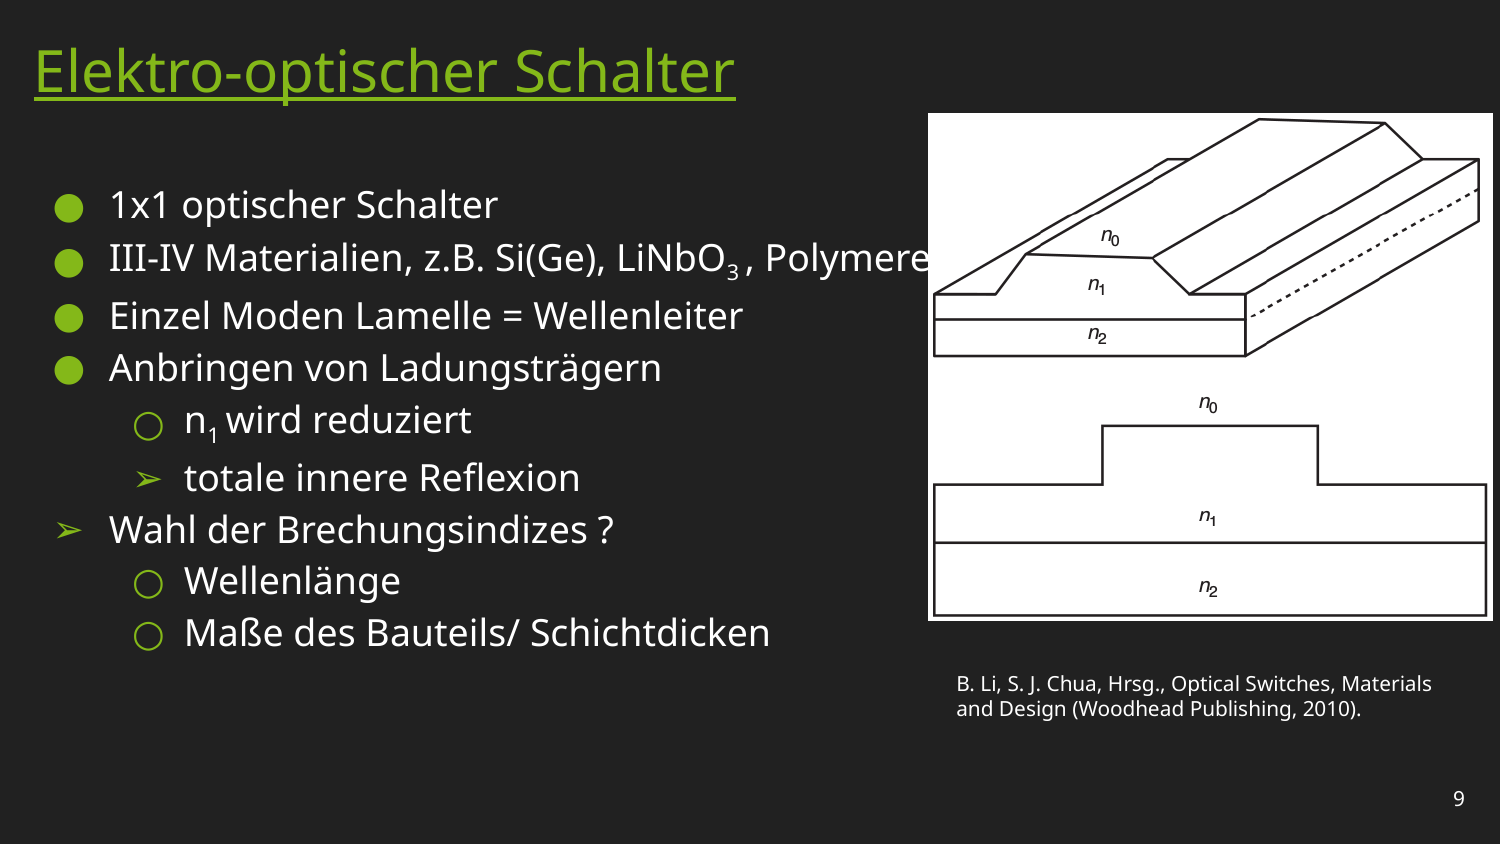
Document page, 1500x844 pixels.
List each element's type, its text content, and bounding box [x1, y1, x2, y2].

slide_number <number> [1389, 764, 1480, 830]
text_box B. Li, S. J. Chua, Hrsg., Optical Switches, Materials and Design (Woodhead Publishing, 2010). [941, 655, 1480, 721]
list 1x1 optischer Schalter III-IV Materialien, z.B. Si(Ge), LiNbO3 , Polymere Einzel Moden Lamelle = Wellenleiter Anbringen von Ladungsträgern n1 wird reduziert totale innere Reflexion Wahl der Brechungsindizes ? Wellenlänge Maße des Bauteils/ Schichtdicken [19, 159, 1001, 721]
picture [928, 113, 1493, 621]
title Elektro-optischer Schalter [19, 8, 1001, 99]
